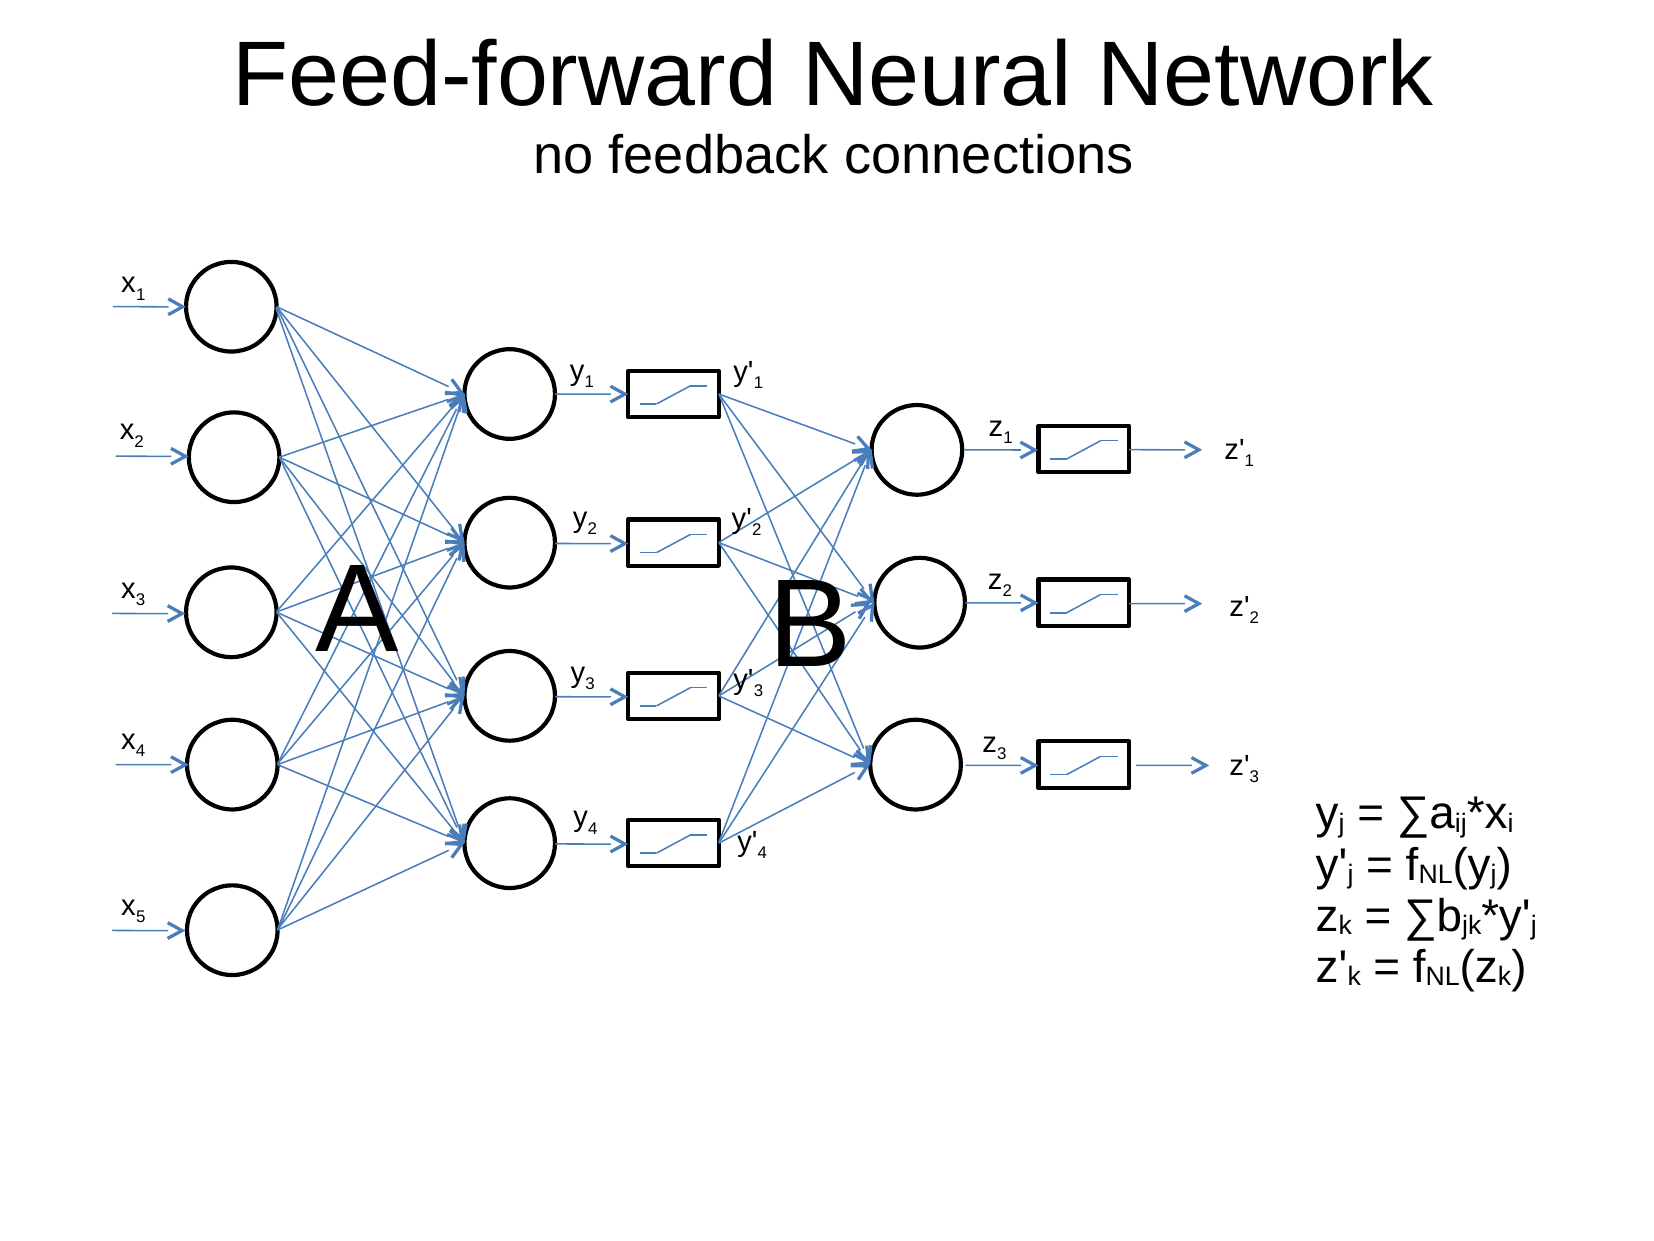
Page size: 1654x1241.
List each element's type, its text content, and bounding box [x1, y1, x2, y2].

text_box y2 [558, 490, 629, 546]
text_box y4 [558, 790, 629, 845]
text_box z'3 [1214, 738, 1285, 794]
text_box z2 [973, 552, 1044, 608]
text_box x1 [106, 256, 177, 311]
text_box y'2 [716, 491, 787, 547]
text_box y3 [555, 645, 626, 701]
title Feed-forward Neural Network no feedback connections [90, 0, 1579, 208]
text_box x5 [106, 878, 177, 933]
text_box y'1 [718, 345, 789, 400]
text_box x4 [106, 712, 177, 768]
text_box y1 [555, 343, 626, 399]
text_box x2 [104, 403, 175, 458]
text_box y'4 [722, 814, 793, 870]
text_box z1 [973, 400, 1044, 455]
text_box z'2 [1214, 579, 1285, 635]
text_box x3 [106, 561, 177, 617]
text_box yj = ∑aij*xi y'j = fNL(yj) zk = ∑bjk*y'j z'k = fNL(zk) [1230, 780, 1566, 1216]
text_box B [753, 533, 883, 699]
text_box y'3 [718, 652, 789, 708]
text_box z3 [967, 715, 1038, 771]
text_box z'1 [1209, 422, 1280, 478]
text_box A [300, 519, 431, 685]
